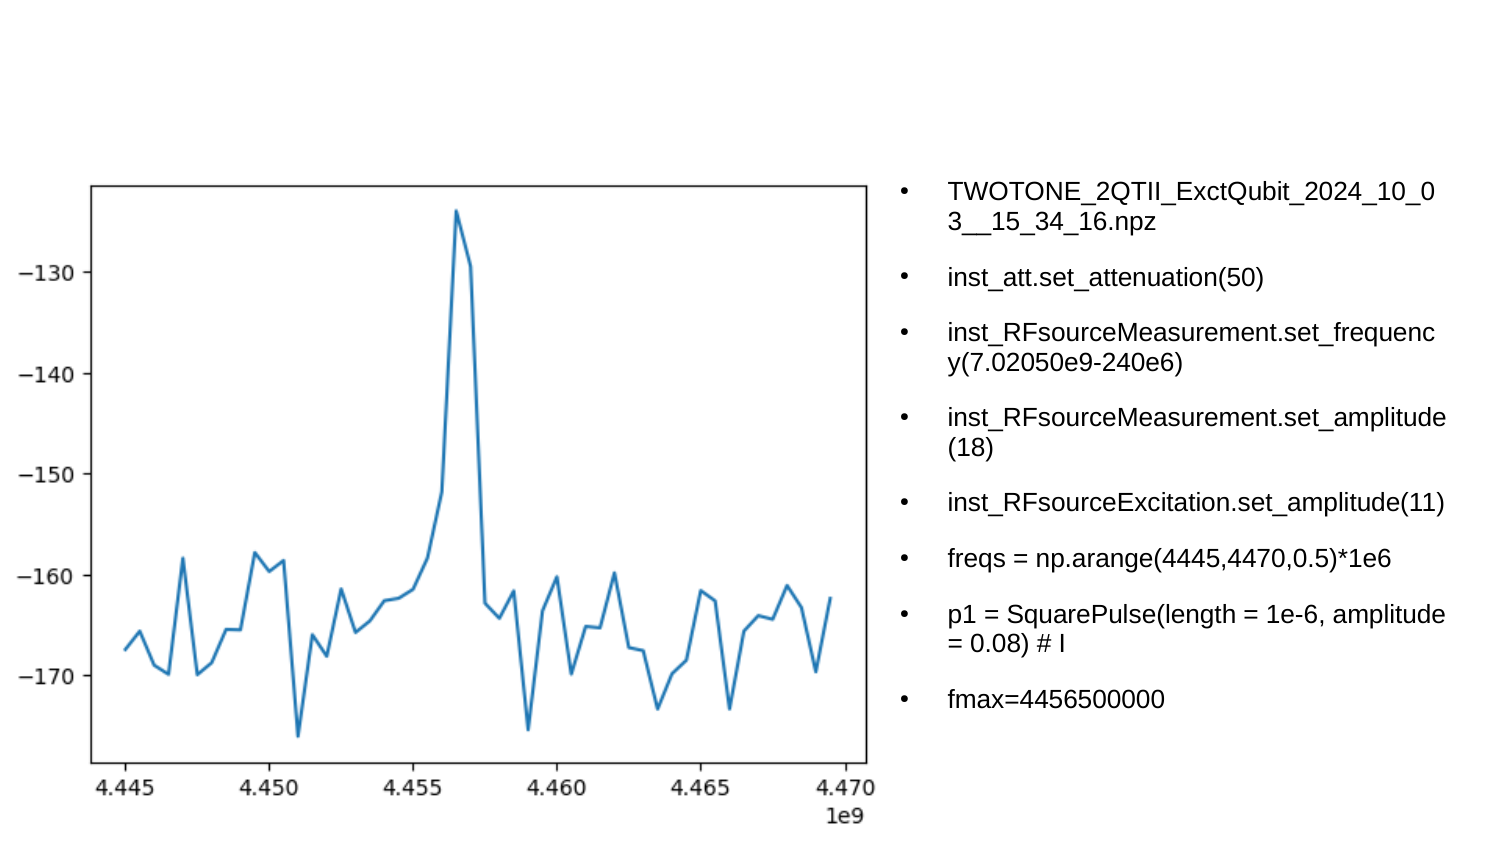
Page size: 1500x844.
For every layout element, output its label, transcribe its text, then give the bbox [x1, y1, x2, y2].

list TWOTONE_2QTII_ExctQubit_2024_10_03__15_34_16.npz inst_att.set_attenuation(50) inst_RFsourceMeasurement.set_frequency(7.02050e9-240e6) inst_RFsourceMeasurement.set_amplitude(18) inst_RFsourceExcitation.set_amplitude(11) freqs = np.arange(4445,4470,0.5)*1e6 p1 = SquarePulse(length = 1e-6, amplitude = 0.08) # I fmax=4456500000 [891, 177, 1447, 738]
picture [0, 170, 891, 844]
